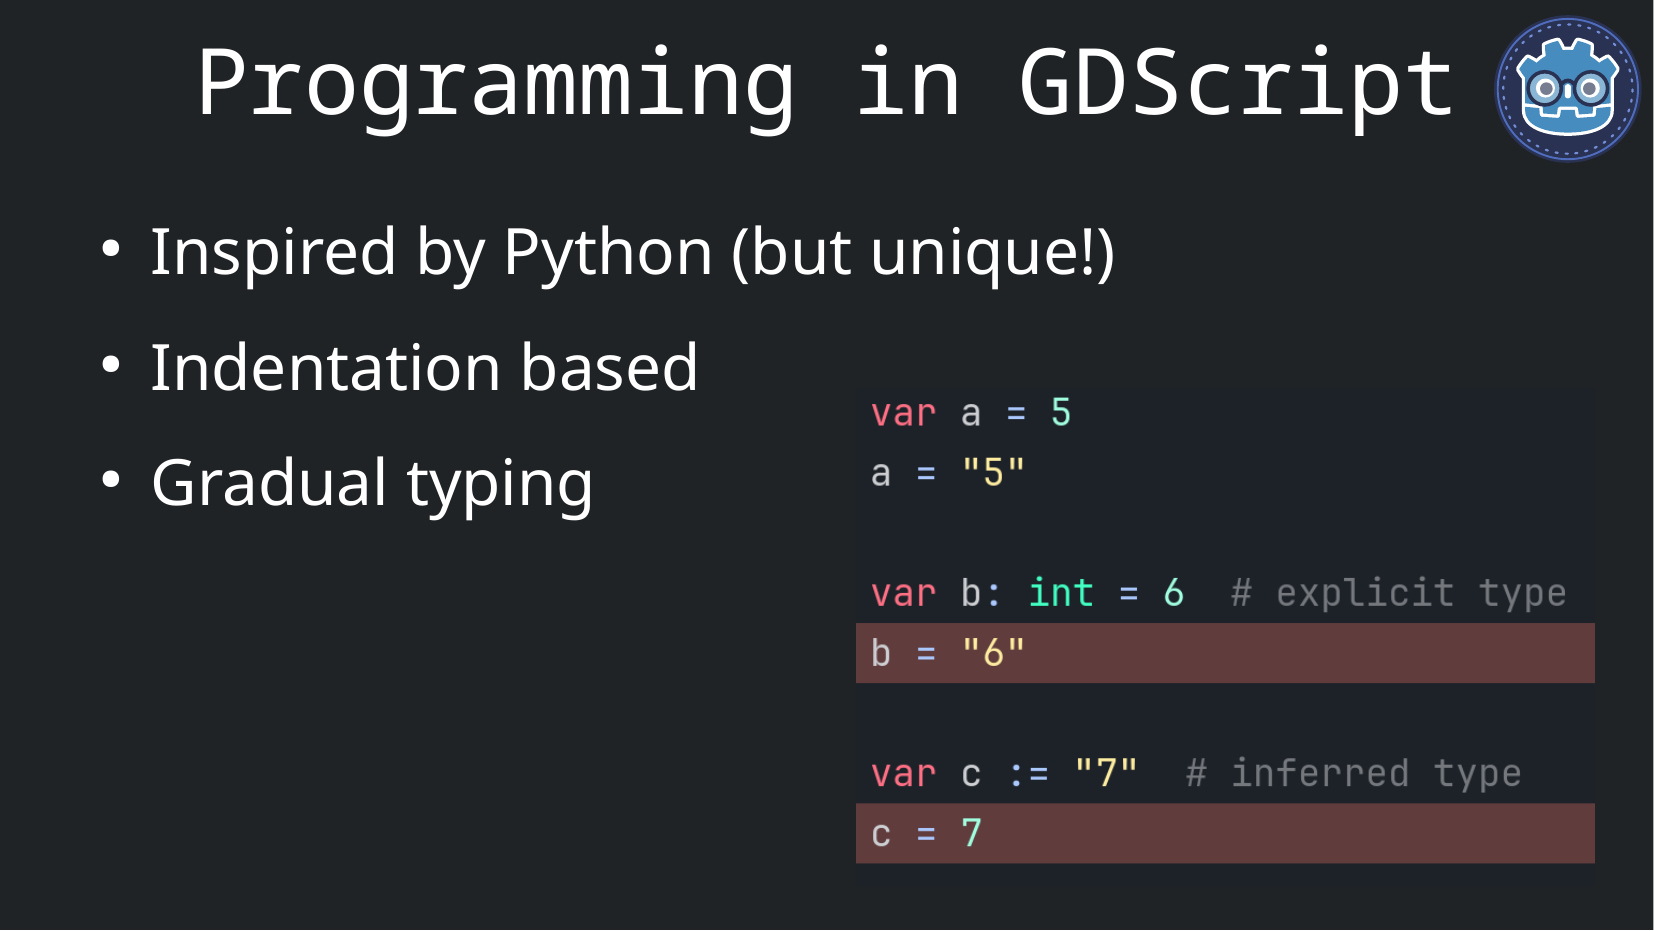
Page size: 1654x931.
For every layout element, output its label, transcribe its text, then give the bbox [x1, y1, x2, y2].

list Inspired by Python (but unique!) Indentation based Gradual typing Built-in types for gamedev Fast compilation Memory management [82, 205, 1571, 537]
text_box [82, 537, 1595, 892]
title Programming in GDScript [82, 1, 1571, 157]
picture [856, 388, 1595, 886]
picture [1493, 15, 1642, 163]
